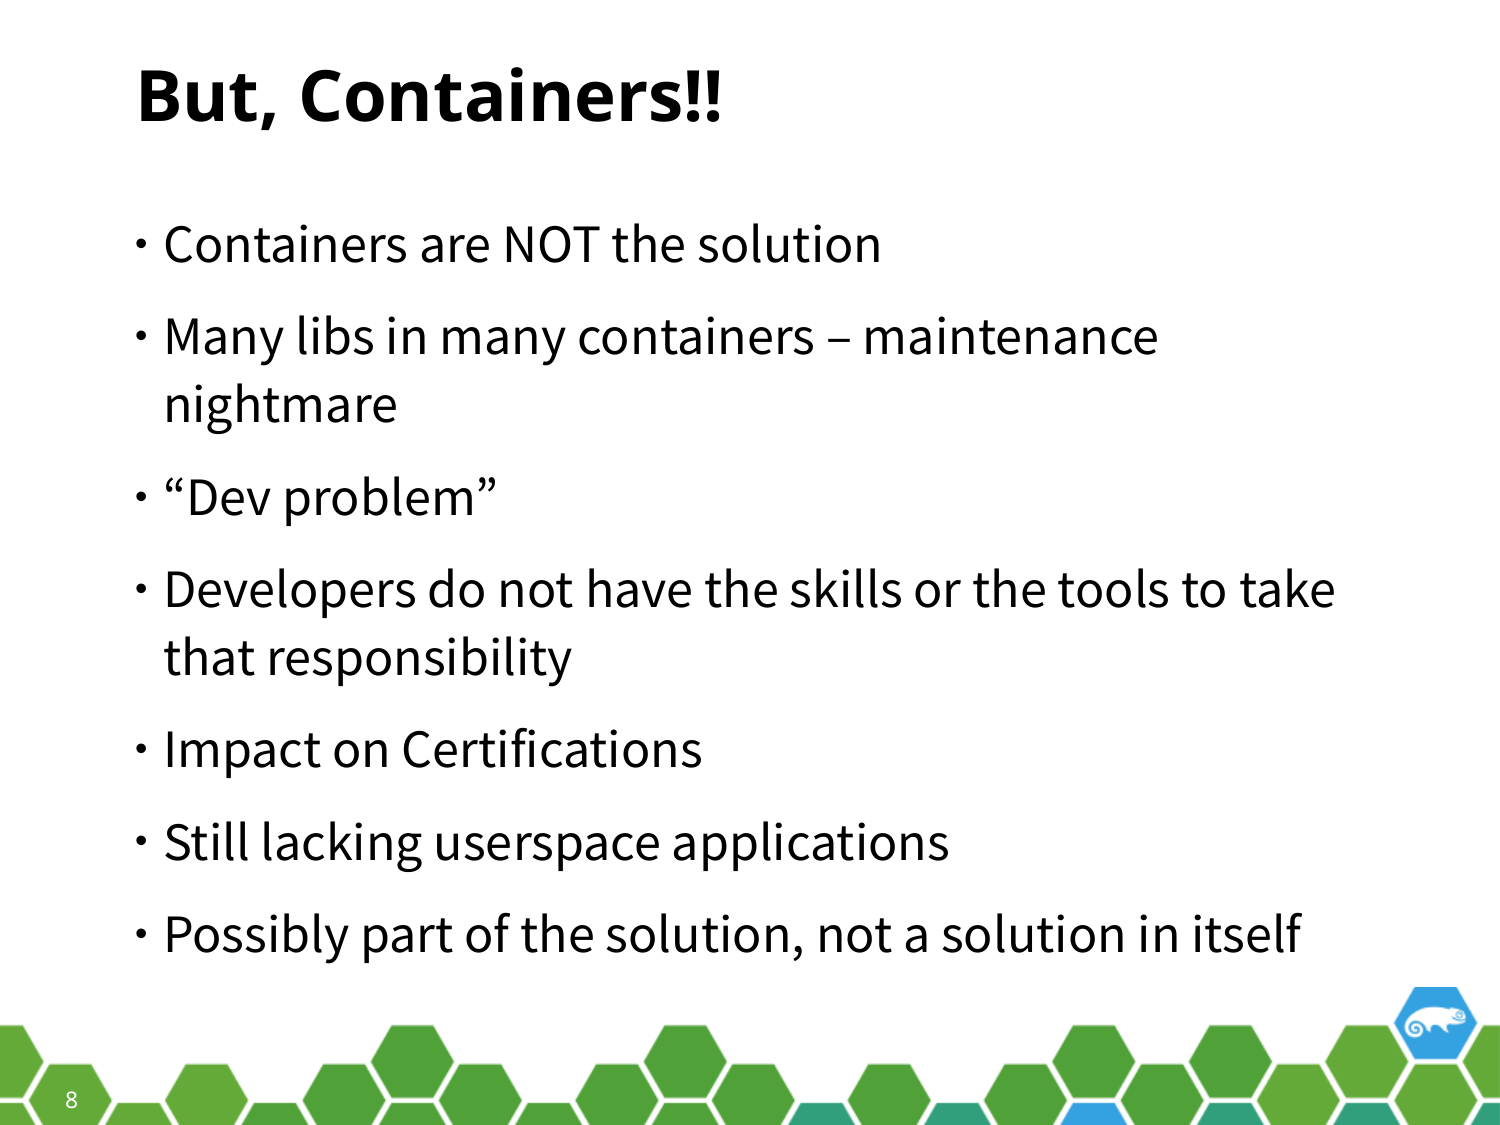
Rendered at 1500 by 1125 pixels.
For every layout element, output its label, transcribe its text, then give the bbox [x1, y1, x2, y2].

title But, Containers!! [135, 12, 1372, 175]
list Containers are NOT the solution Many libs in many containers – maintenance nightmare “Dev problem” Developers do not have the skills or the tools to take that responsibility Impact on Certifications Still lacking userspace applications Possibly part of the solution, not a solution in itself [135, 208, 1372, 988]
picture [0, 987, 1500, 1125]
